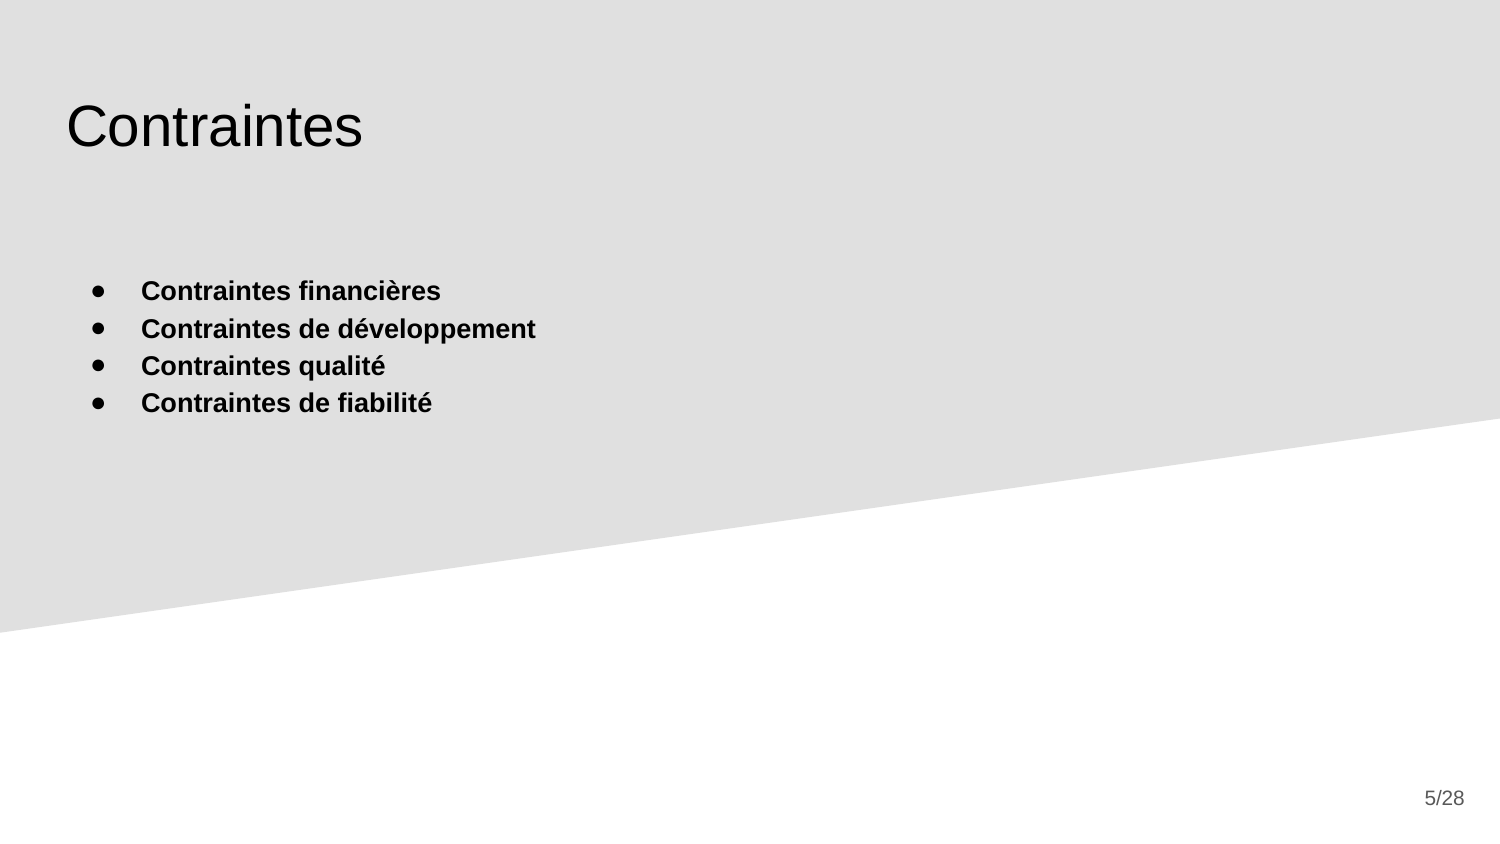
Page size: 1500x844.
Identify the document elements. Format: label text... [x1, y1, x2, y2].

title Contraintes [51, 72, 1449, 167]
slide_number <numéro>/28 [1389, 764, 1480, 830]
list Contraintes financières Contraintes de développement Contraintes qualité Contraintes de fiabilité [51, 189, 1449, 750]
